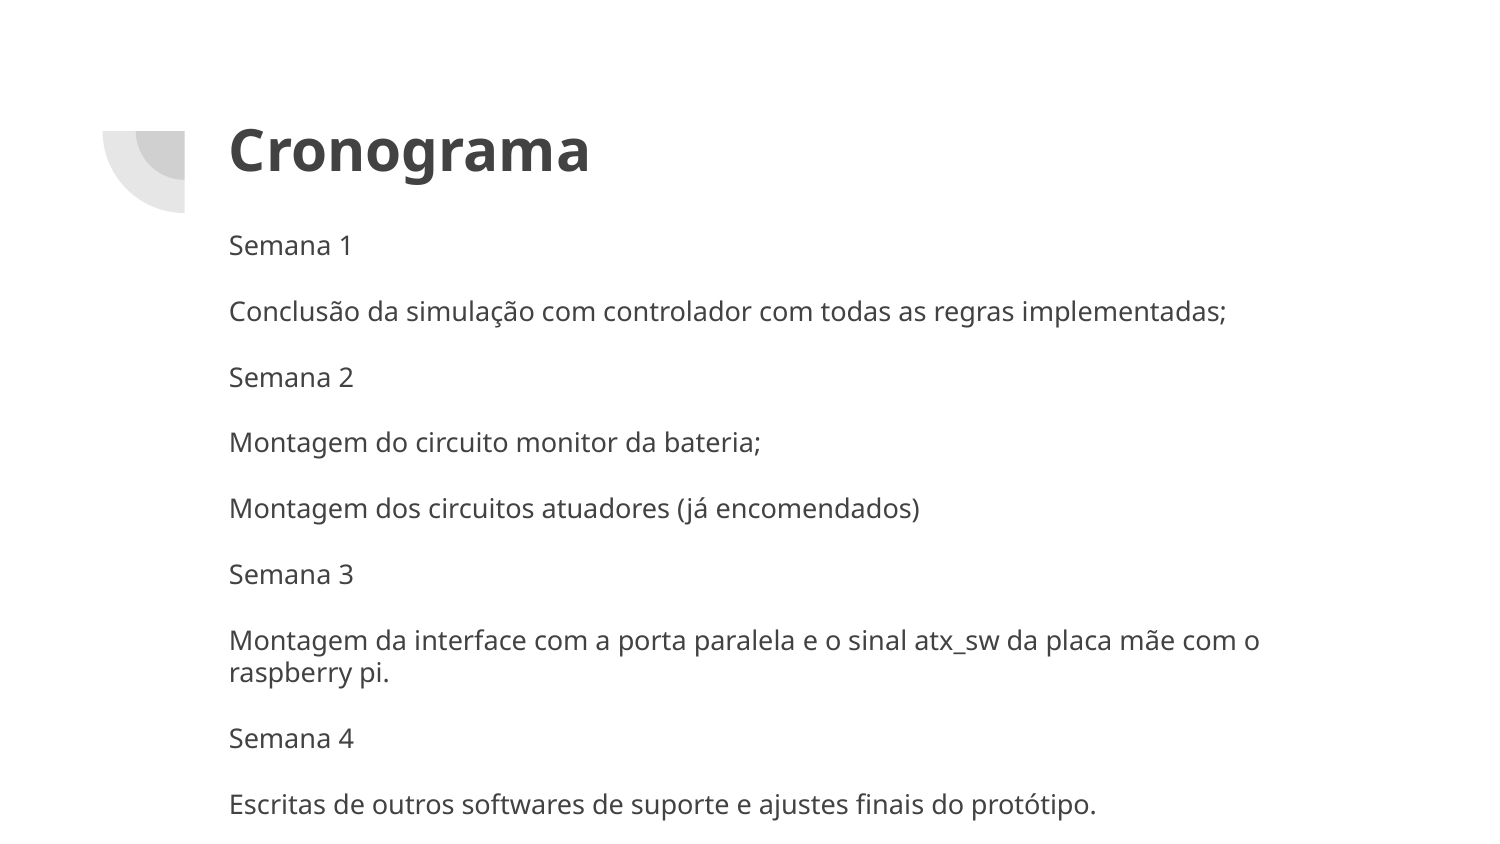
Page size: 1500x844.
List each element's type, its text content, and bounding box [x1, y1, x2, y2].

title Cronograma [213, 98, 1368, 213]
list Semana 1 Conclusão da simulação com controlador com todas as regras implementadas; Semana 2 Montagem do circuito monitor da bateria; Montagem dos circuitos atuadores (já encomendados) Semana 3 Montagem da interface com a porta paralela e o sinal atx_sw da placa mãe com o raspberry pi. Semana 4 Escritas de outros softwares de suporte e ajustes finais do protótipo. [213, 213, 1368, 844]
